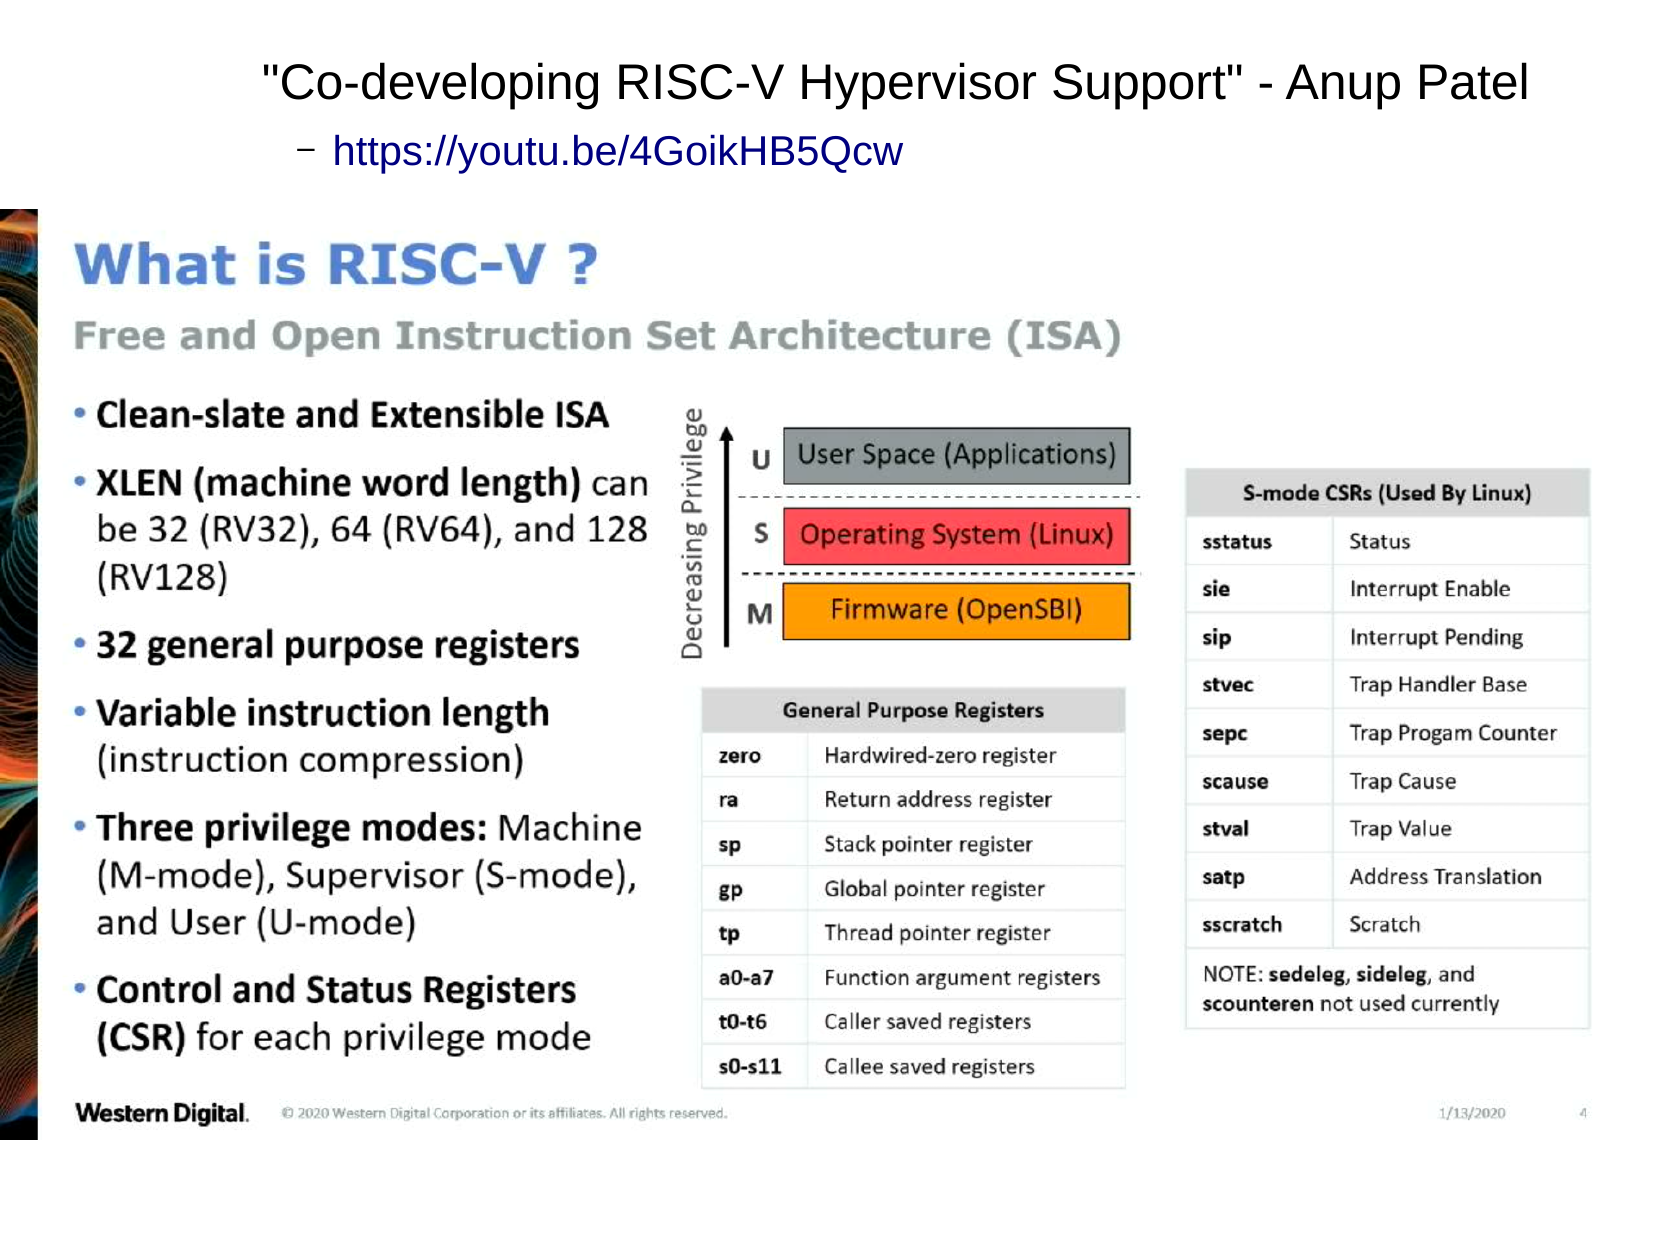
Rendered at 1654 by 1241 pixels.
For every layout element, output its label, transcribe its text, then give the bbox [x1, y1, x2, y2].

picture [0, 209, 1654, 1141]
list "Co-developing RISC-V Hypervisor Support" - Anup Patel https://youtu.be/4GoikHB5Qcw [0, 54, 1605, 209]
